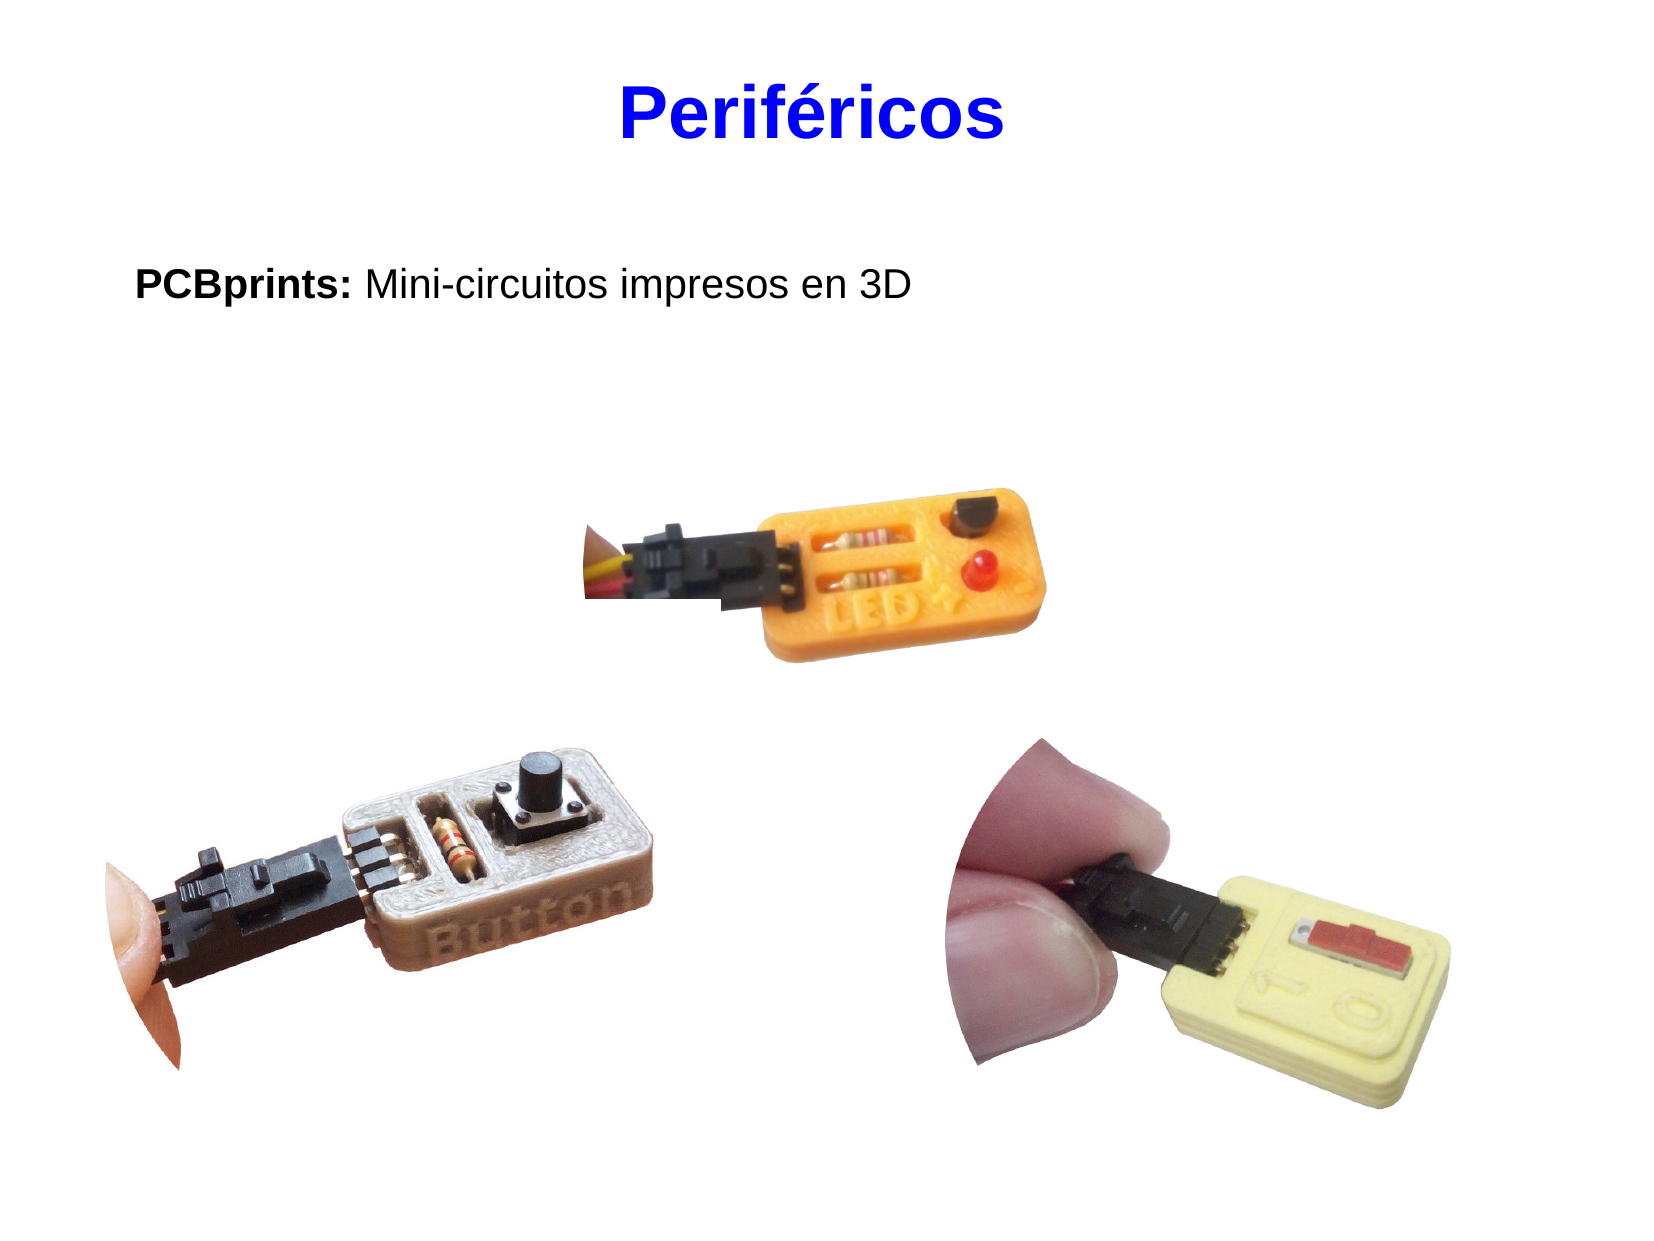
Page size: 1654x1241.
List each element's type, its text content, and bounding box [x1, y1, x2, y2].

text_box PCBprints: Mini-circuitos impresos en 3D [120, 253, 1081, 331]
picture [105, 329, 1492, 1206]
text_box Periféricos [64, 59, 1561, 166]
